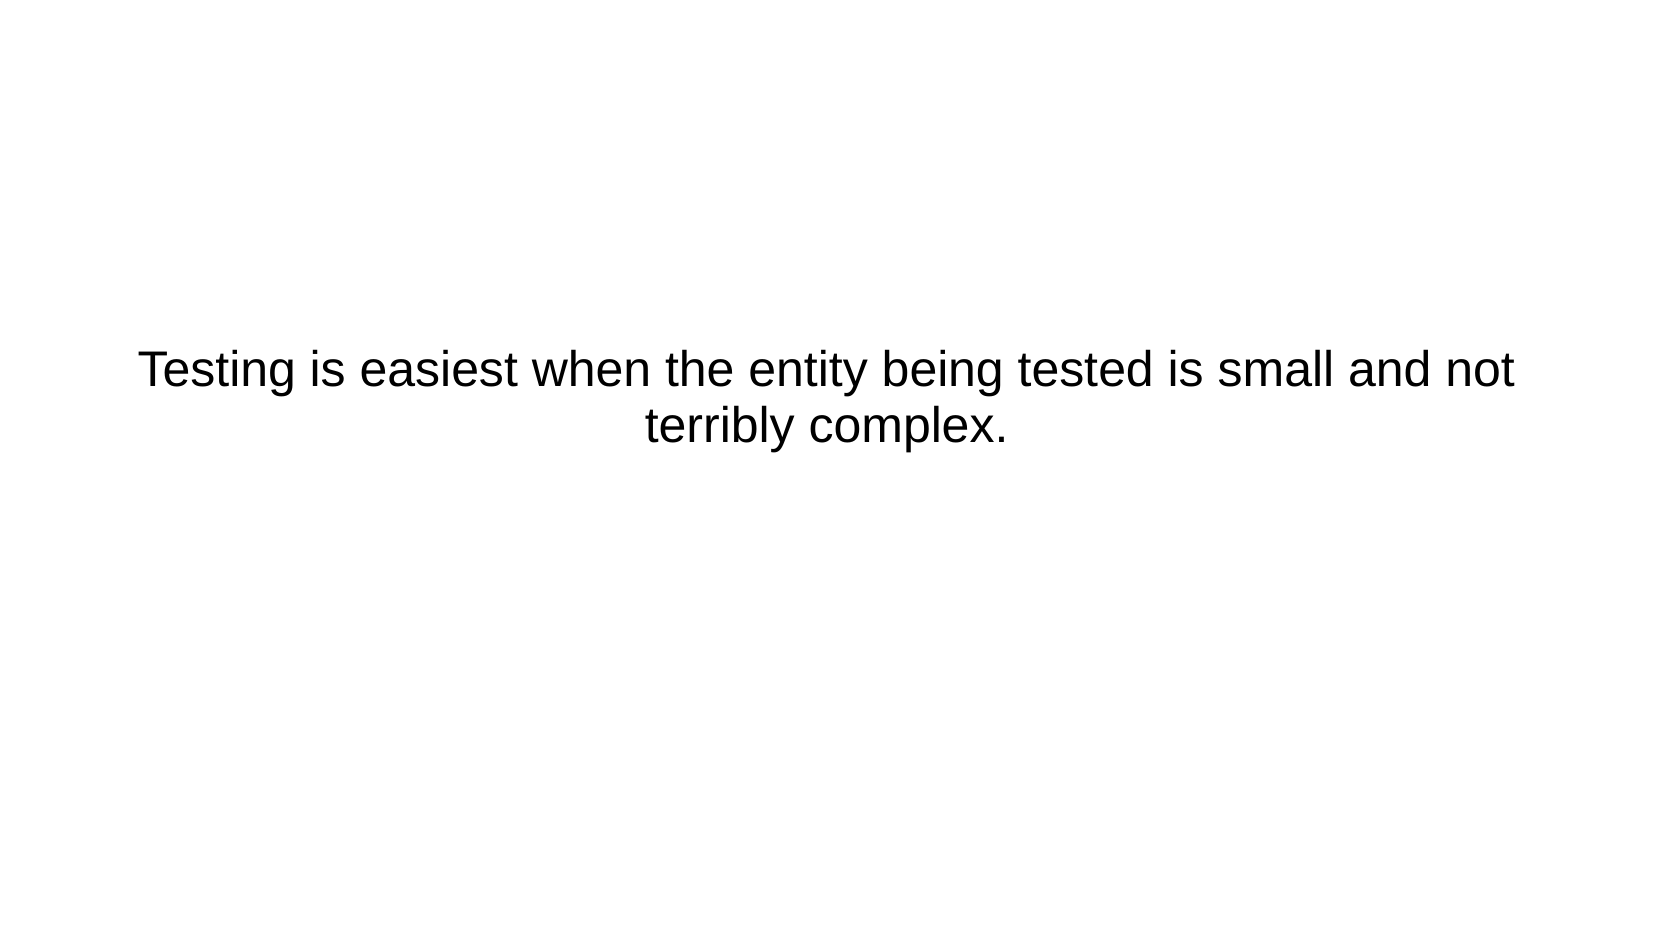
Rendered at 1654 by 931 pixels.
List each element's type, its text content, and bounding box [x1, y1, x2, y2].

subtitle Testing is easiest when the entity being tested is small and not terribly complex. [82, 37, 1571, 758]
